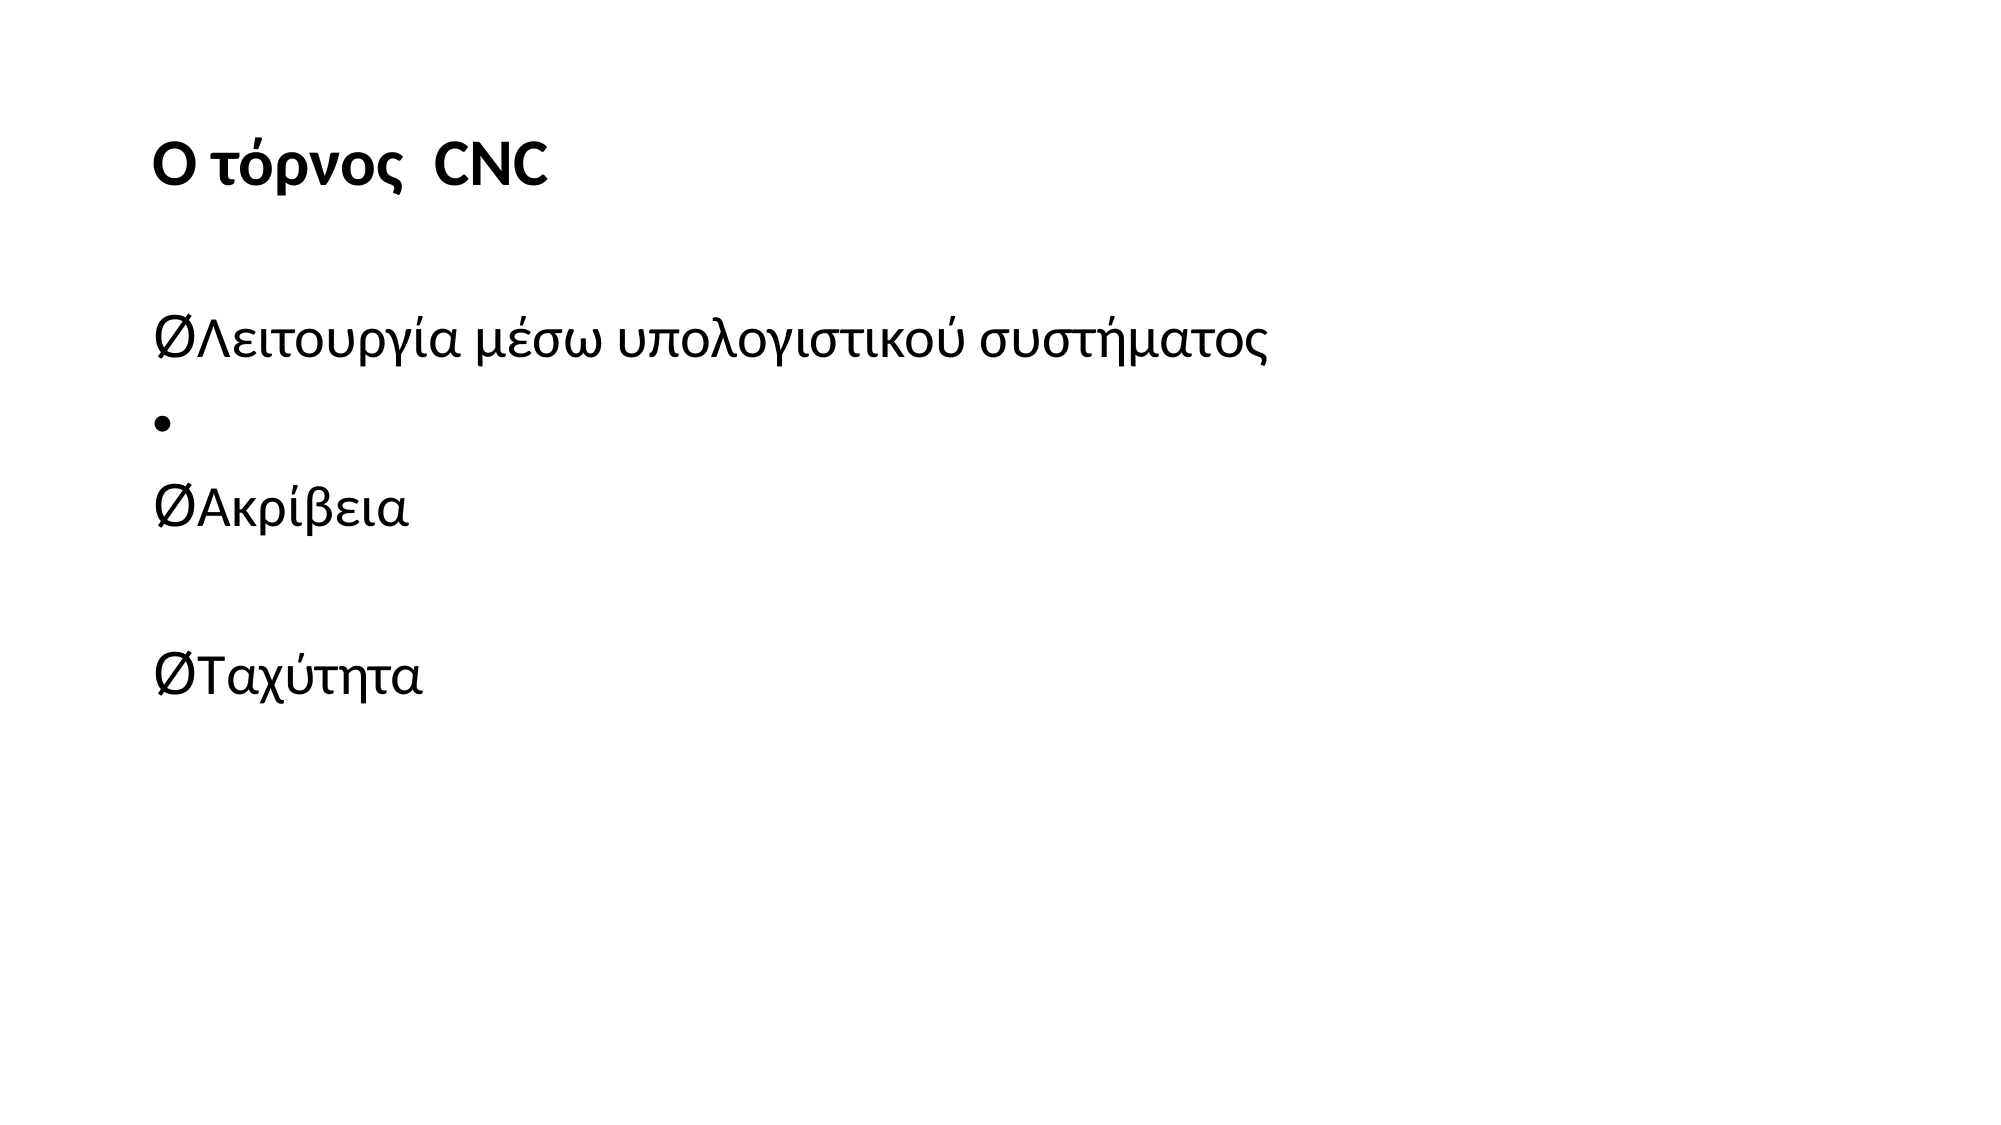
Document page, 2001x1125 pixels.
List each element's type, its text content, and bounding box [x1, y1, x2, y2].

list Λειτουργία μέσω υπολογιστικού συστήματος Ακρίβεια Ταχύτητα [137, 299, 1863, 1004]
title Ο τόρνος CNC [137, 55, 1863, 273]
